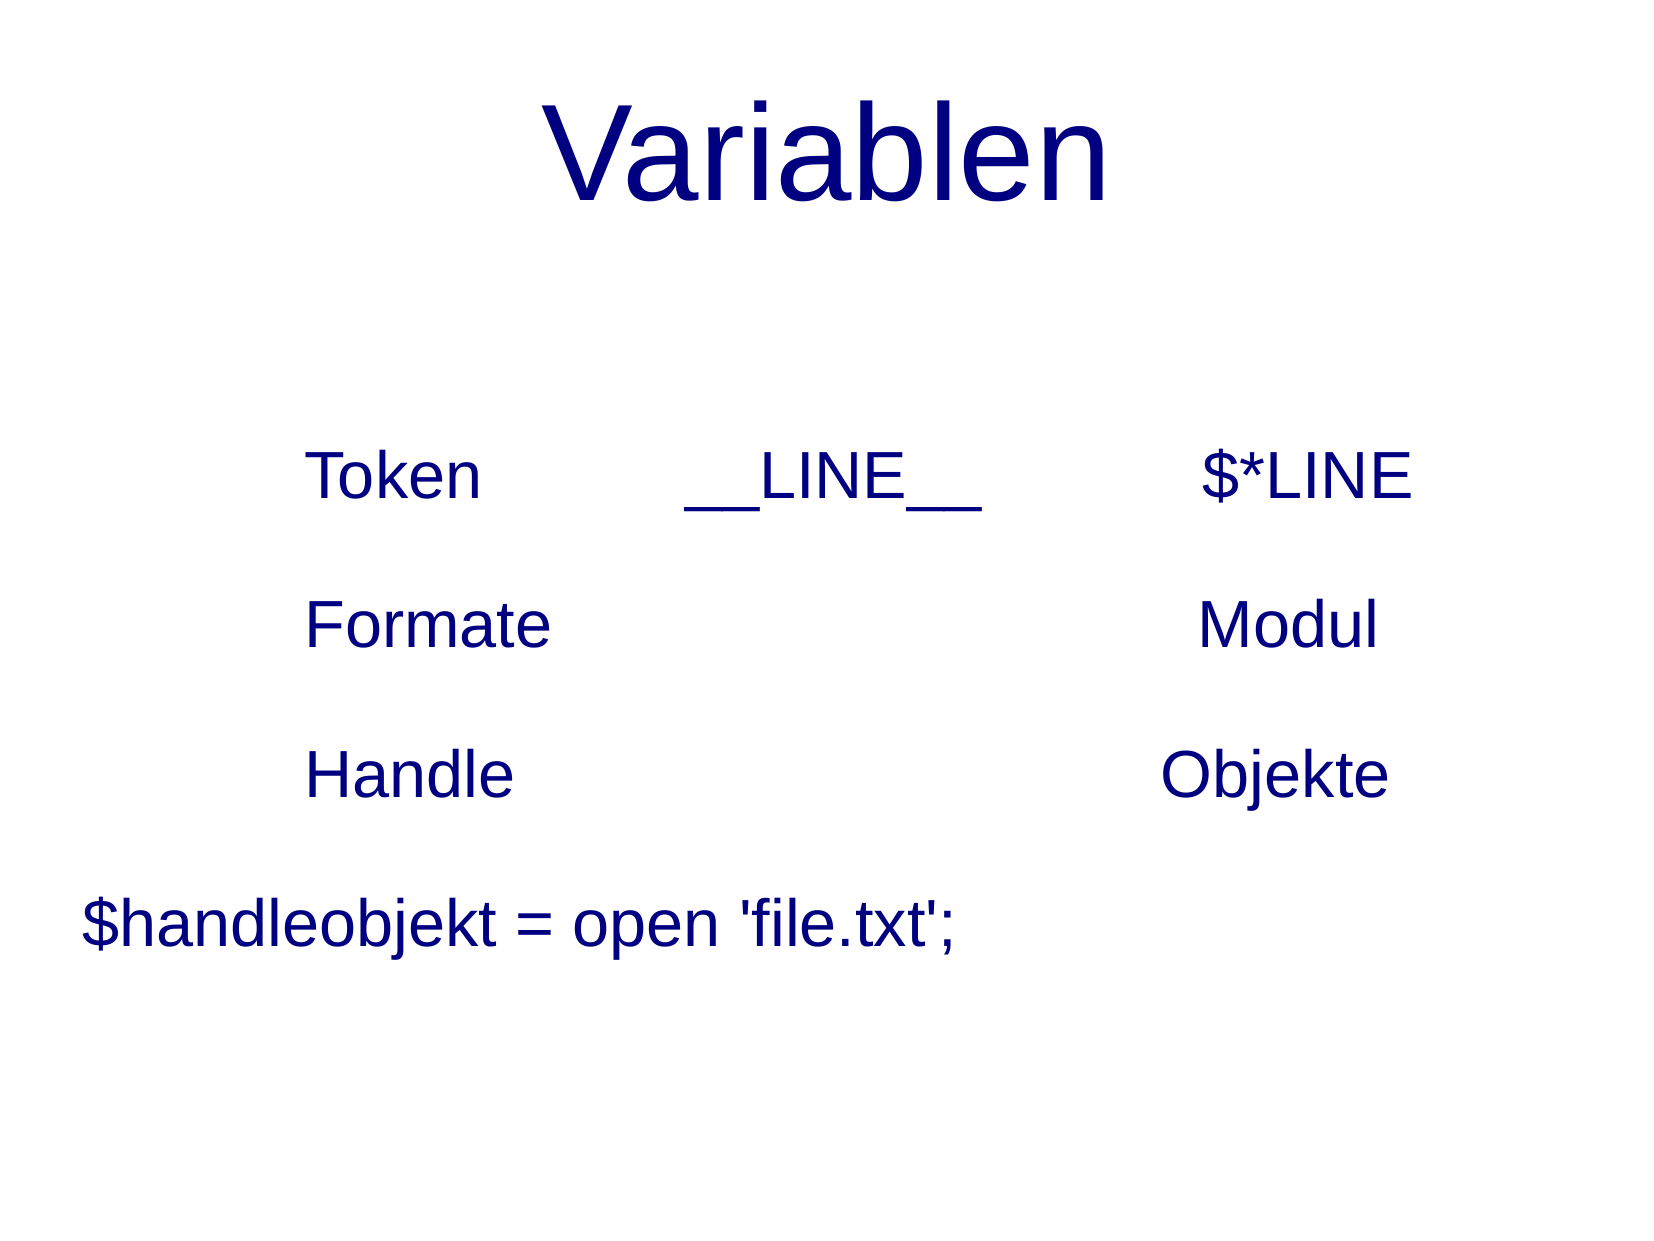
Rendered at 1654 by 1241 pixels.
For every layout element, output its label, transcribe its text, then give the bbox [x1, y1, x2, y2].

title Variablen [82, 49, 1571, 257]
subtitle Token __LINE__ $*LINE Formate Modul Handle Objekte $handleobjekt = open 'file.txt'; [82, 290, 1571, 1109]
